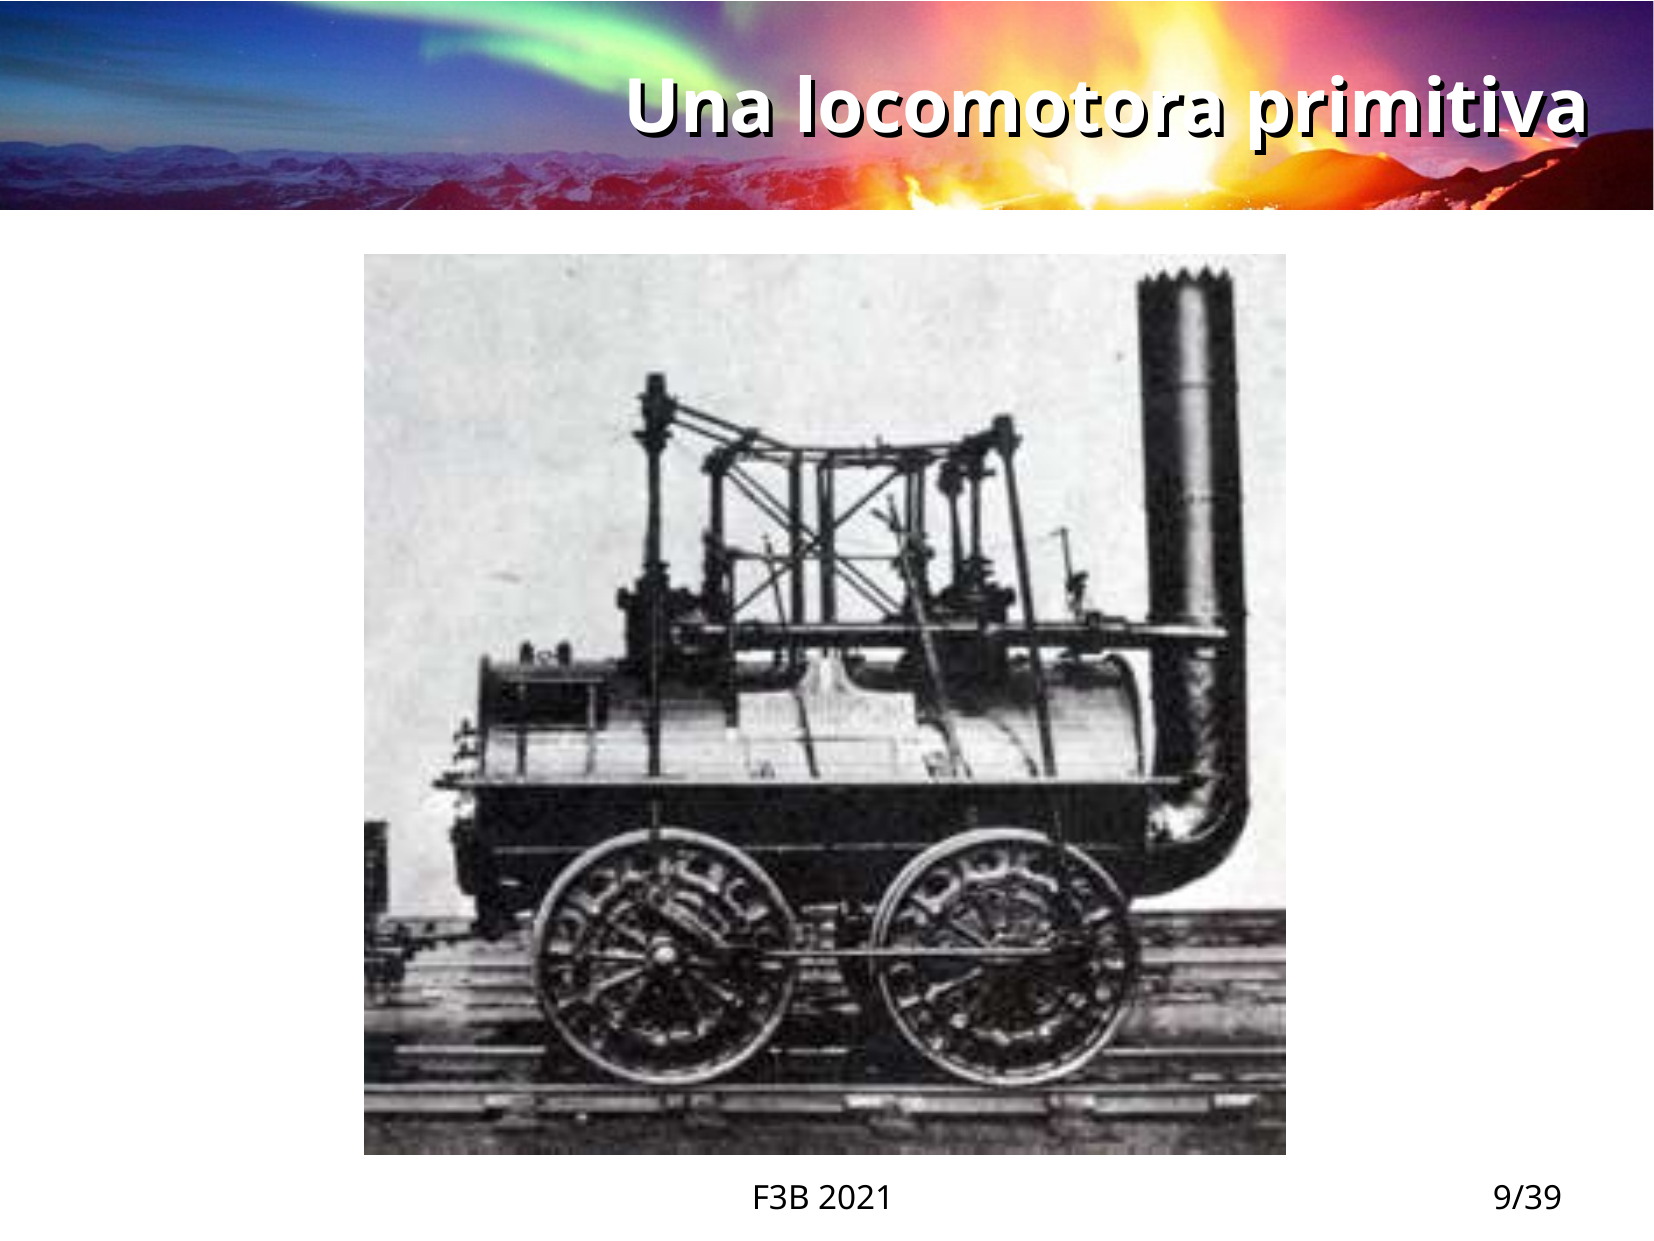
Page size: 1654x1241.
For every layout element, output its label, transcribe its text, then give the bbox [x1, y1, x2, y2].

title Una locomotora primitiva [45, 15, 1606, 191]
picture [364, 254, 1286, 1156]
picture [0, 1, 1654, 210]
